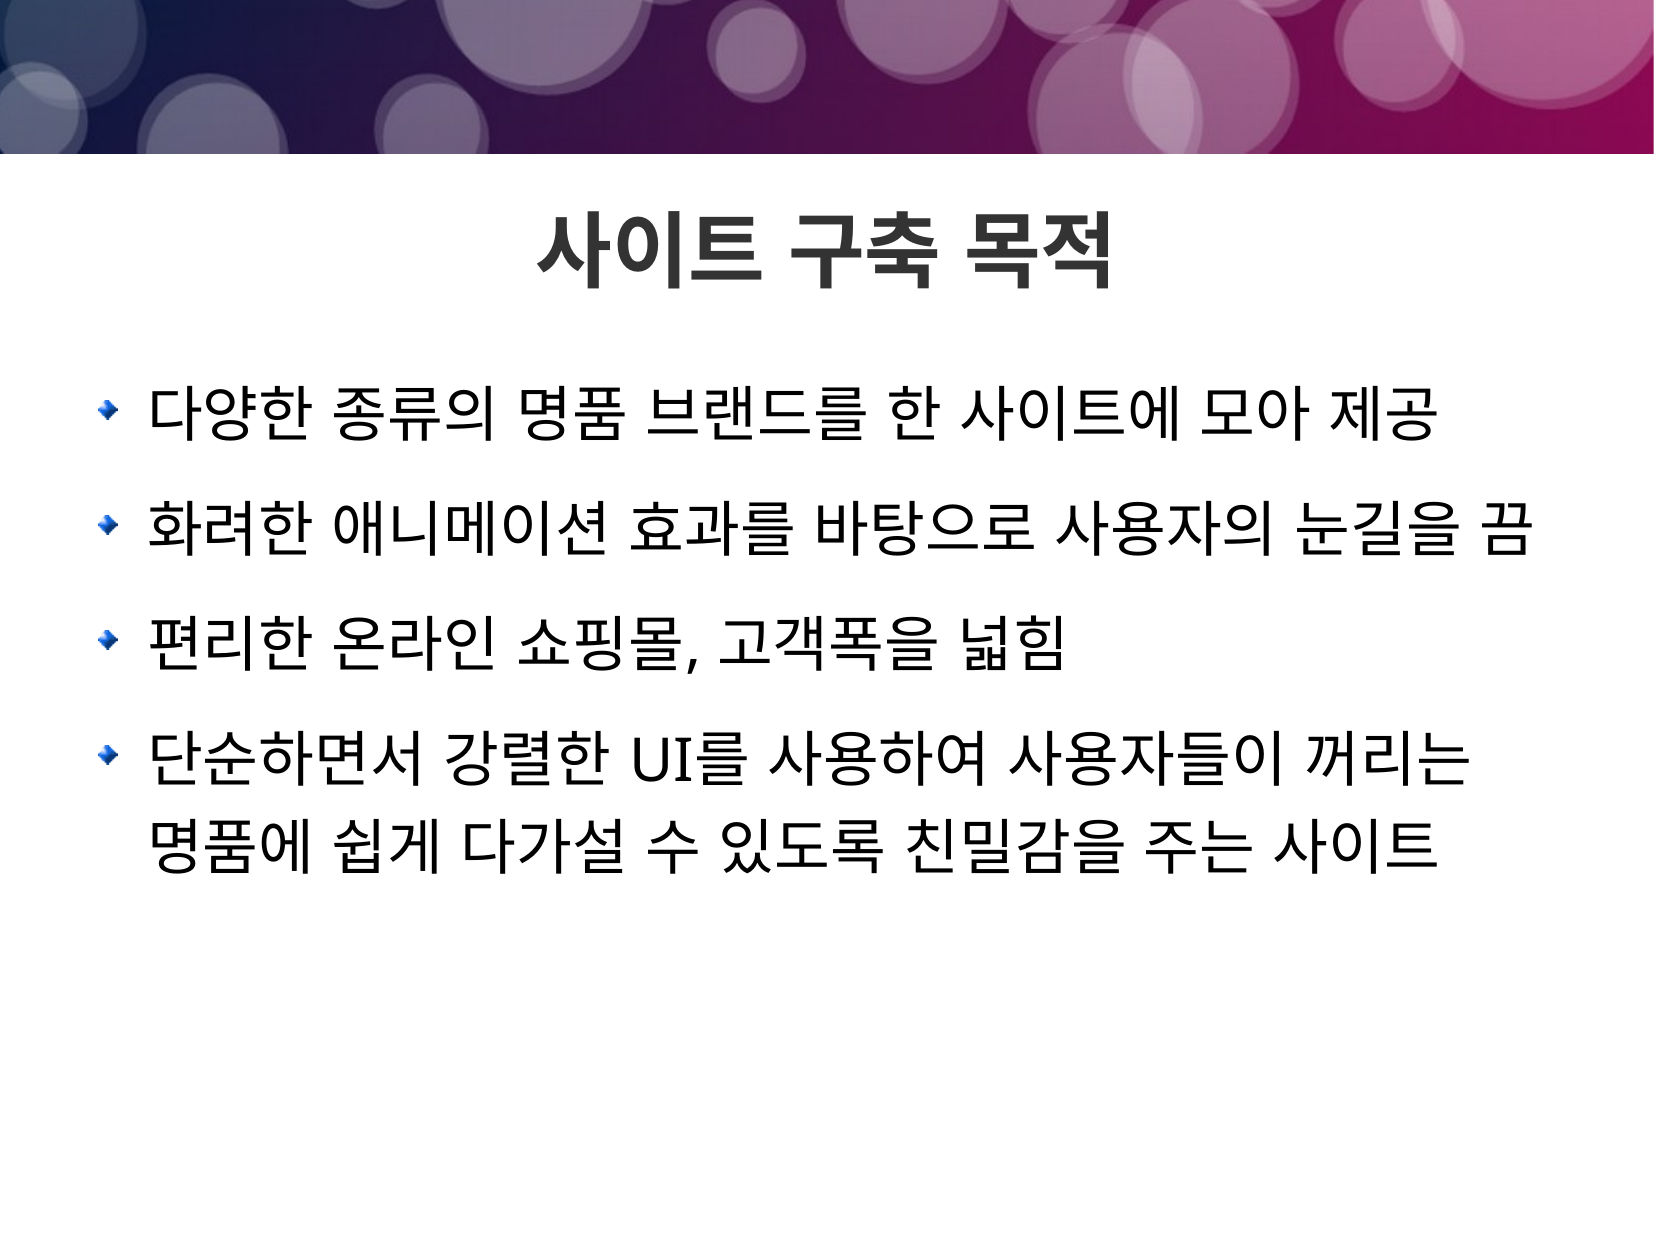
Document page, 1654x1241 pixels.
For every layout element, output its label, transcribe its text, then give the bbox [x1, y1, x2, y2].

list 다양한 종류의 명품 브랜드를 한 사이트에 모아 제공 화려한 애니메이션 효과를 바탕으로 사용자의 눈길을 끔 편리한 온라인 쇼핑몰, 고객폭을 넓힘 단순하면서 강렬한 UI를 사용하여 사용자들이 꺼리는 명품에 쉽게 다가설 수 있도록 친밀감을 주는 사이트 [82, 366, 1571, 1087]
title 사이트 구축 목적 [82, 159, 1571, 331]
picture [0, 0, 1654, 154]
